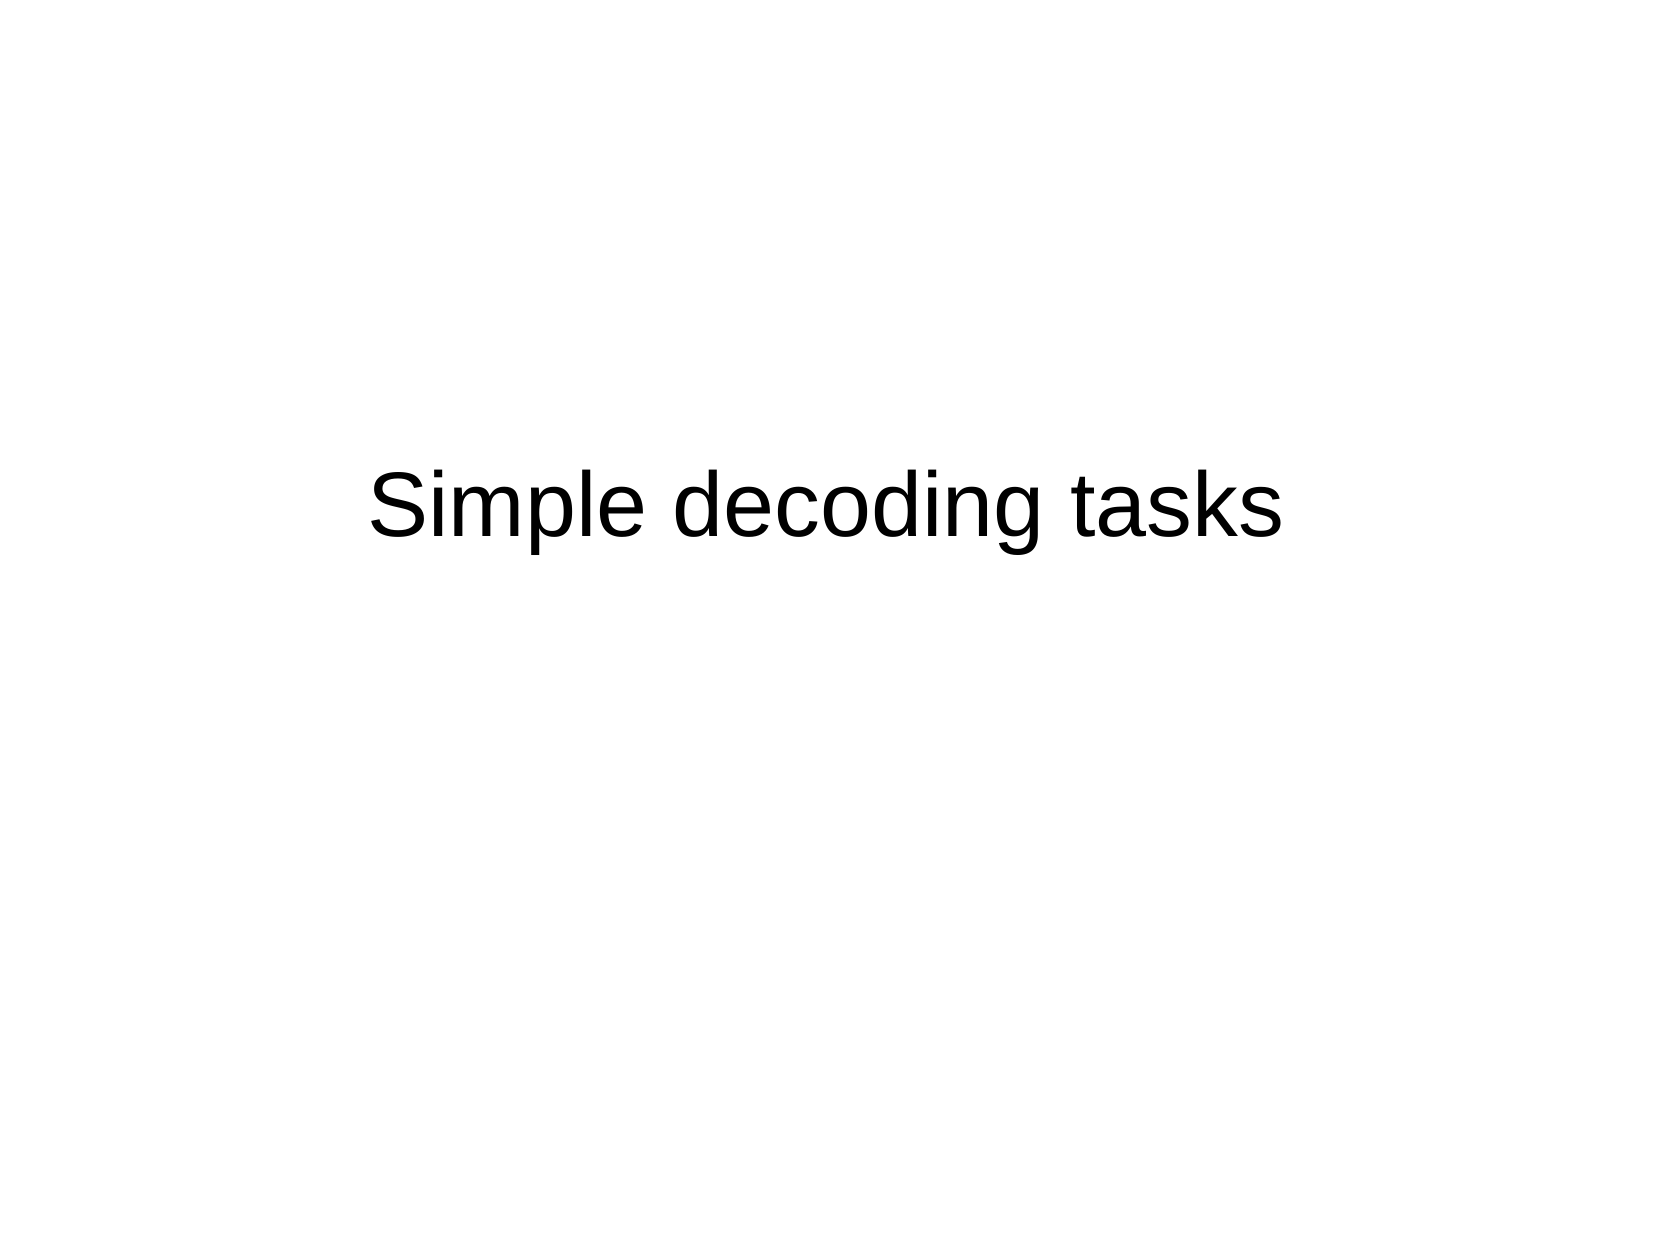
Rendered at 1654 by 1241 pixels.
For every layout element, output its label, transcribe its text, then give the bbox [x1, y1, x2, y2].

title Simple decoding tasks [82, 49, 1571, 961]
